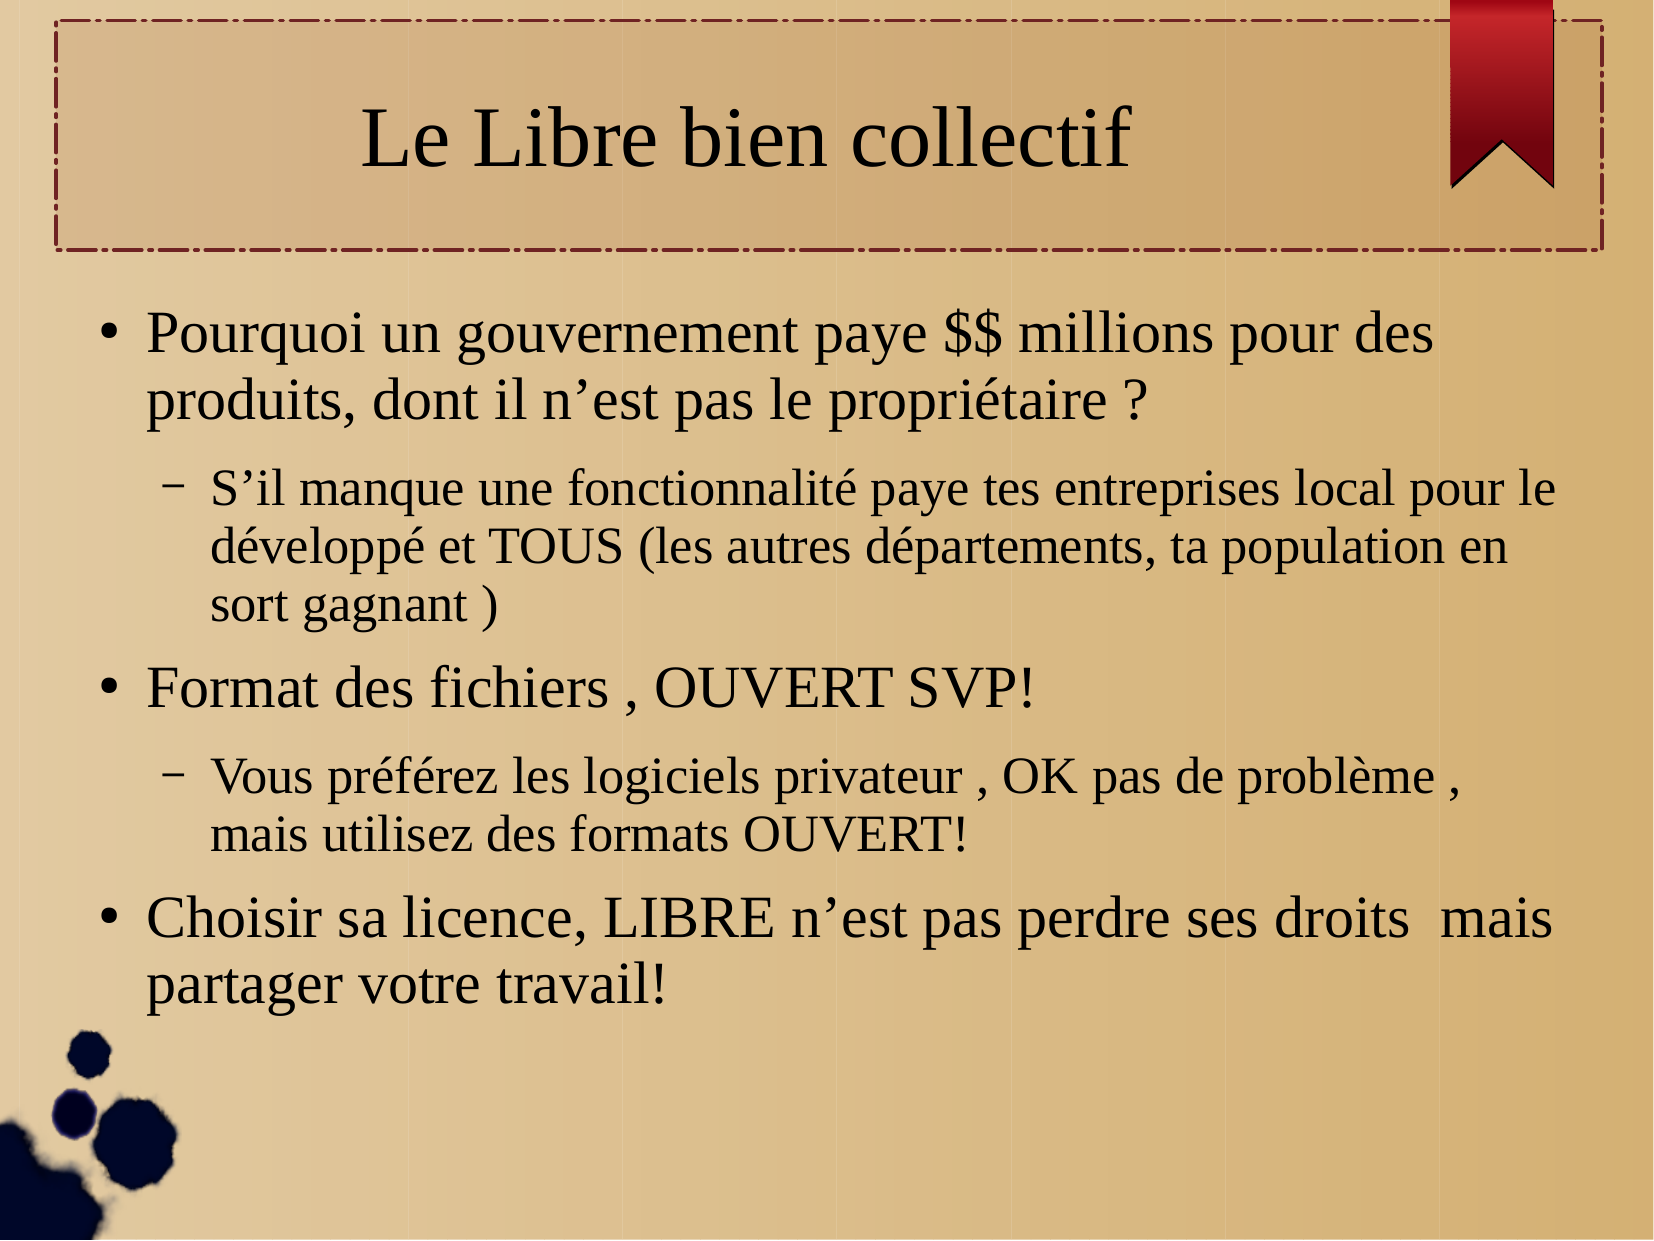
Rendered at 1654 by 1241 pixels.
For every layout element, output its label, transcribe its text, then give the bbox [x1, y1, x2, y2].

list Pourquoi un gouvernement paye $$ millions pour des produits, dont il n’est pas le propriétaire ? S’il manque une fonctionnalité paye tes entreprises local pour le développé et TOUS (les autres départements, ta population en sort gagnant ) Format des fichiers , OUVERT SVP! Vous préférez les logiciels privateur , OK pas de problème , mais utilisez des formats OUVERT! Choisir sa licence, LIBRE n’est pas perdre ses droits mais partager votre travail! [82, 299, 1571, 1019]
title Le Libre bien collectif [82, 47, 1412, 229]
